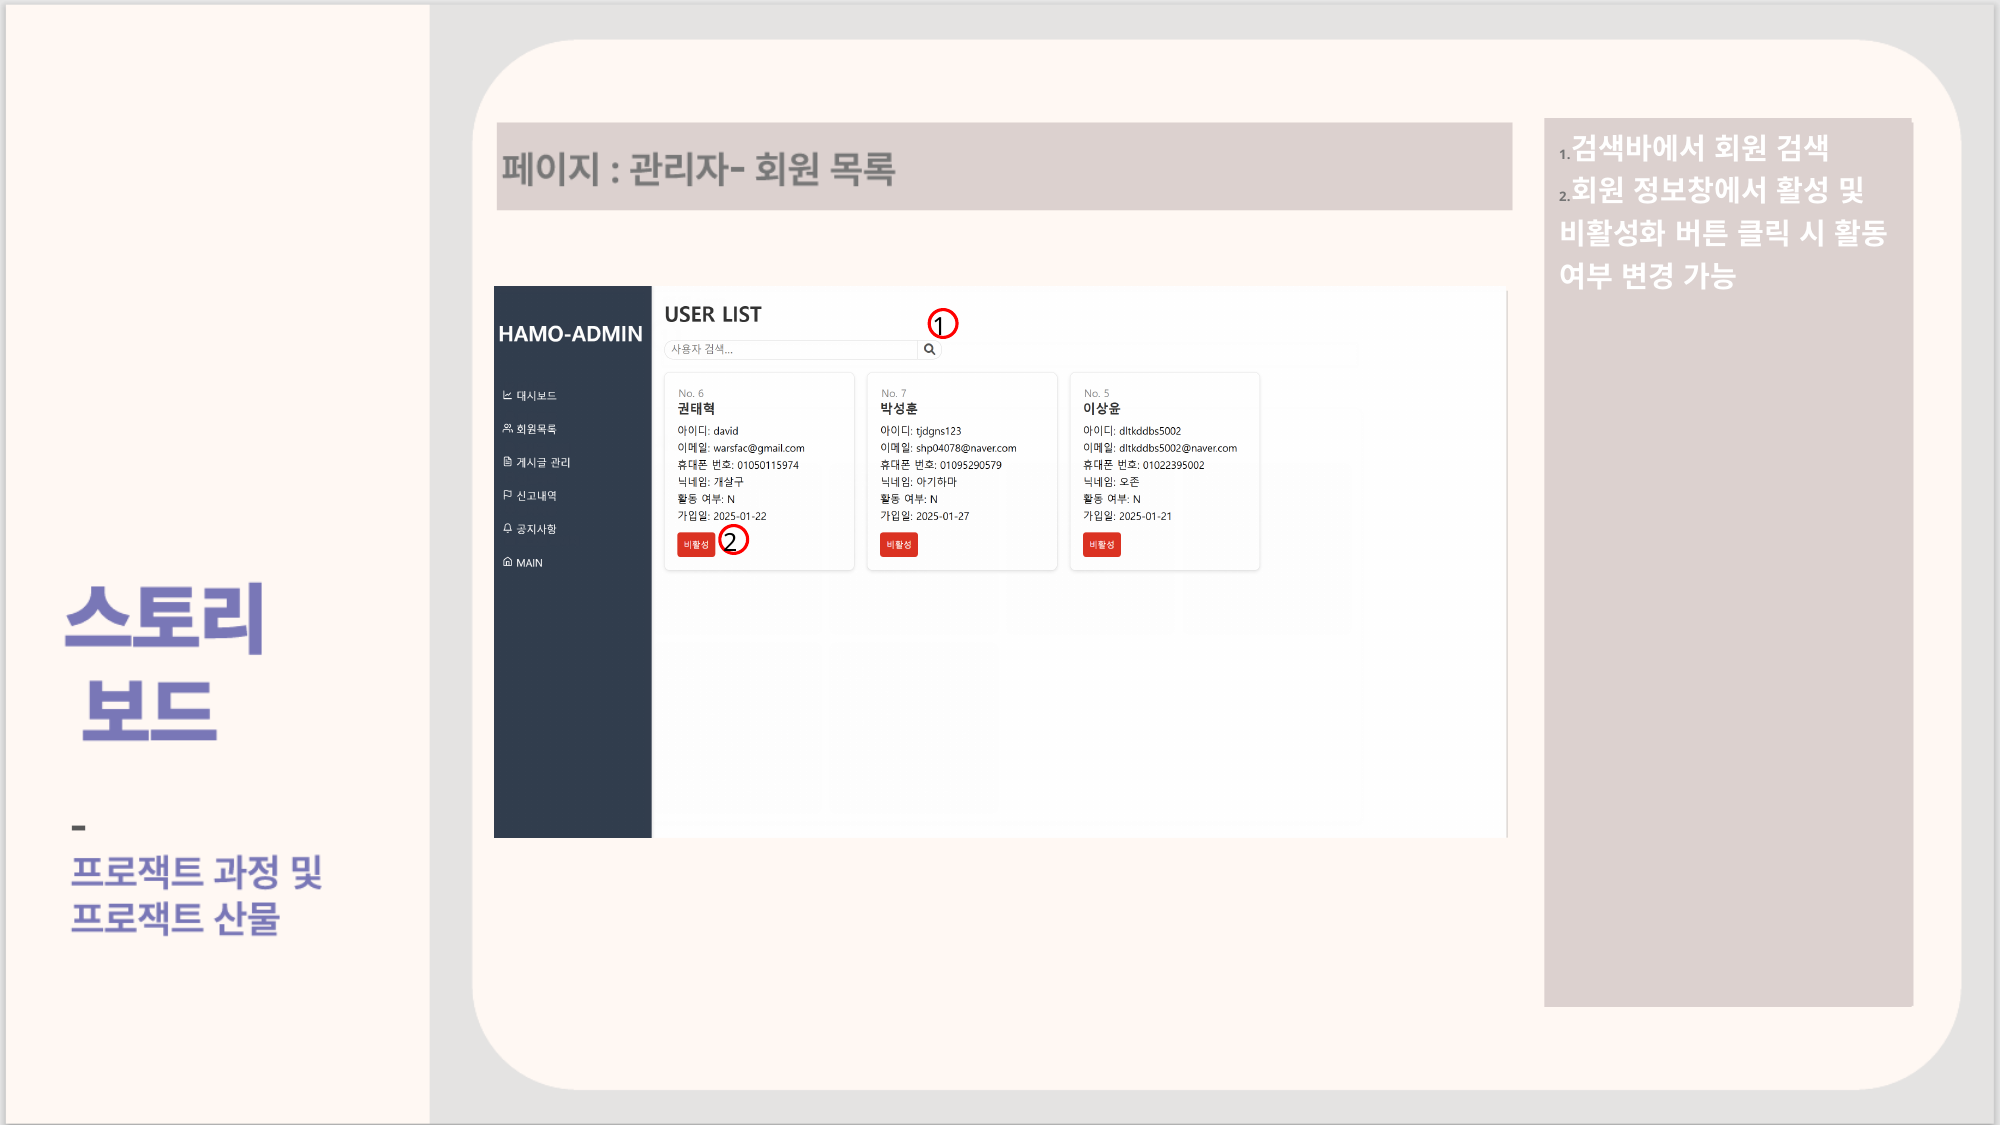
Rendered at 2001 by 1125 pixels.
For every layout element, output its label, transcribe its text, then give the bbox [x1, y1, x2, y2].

text_box 1 [926, 301, 948, 350]
text_box 검색바에서 회원 검색 회원 정보창에서 활성 및 비활성화 버튼 클릭 시 활동 여부 변경 가능 [1544, 118, 1912, 1007]
text_box 2 [716, 517, 738, 566]
picture [0, 0, 2000, 1125]
